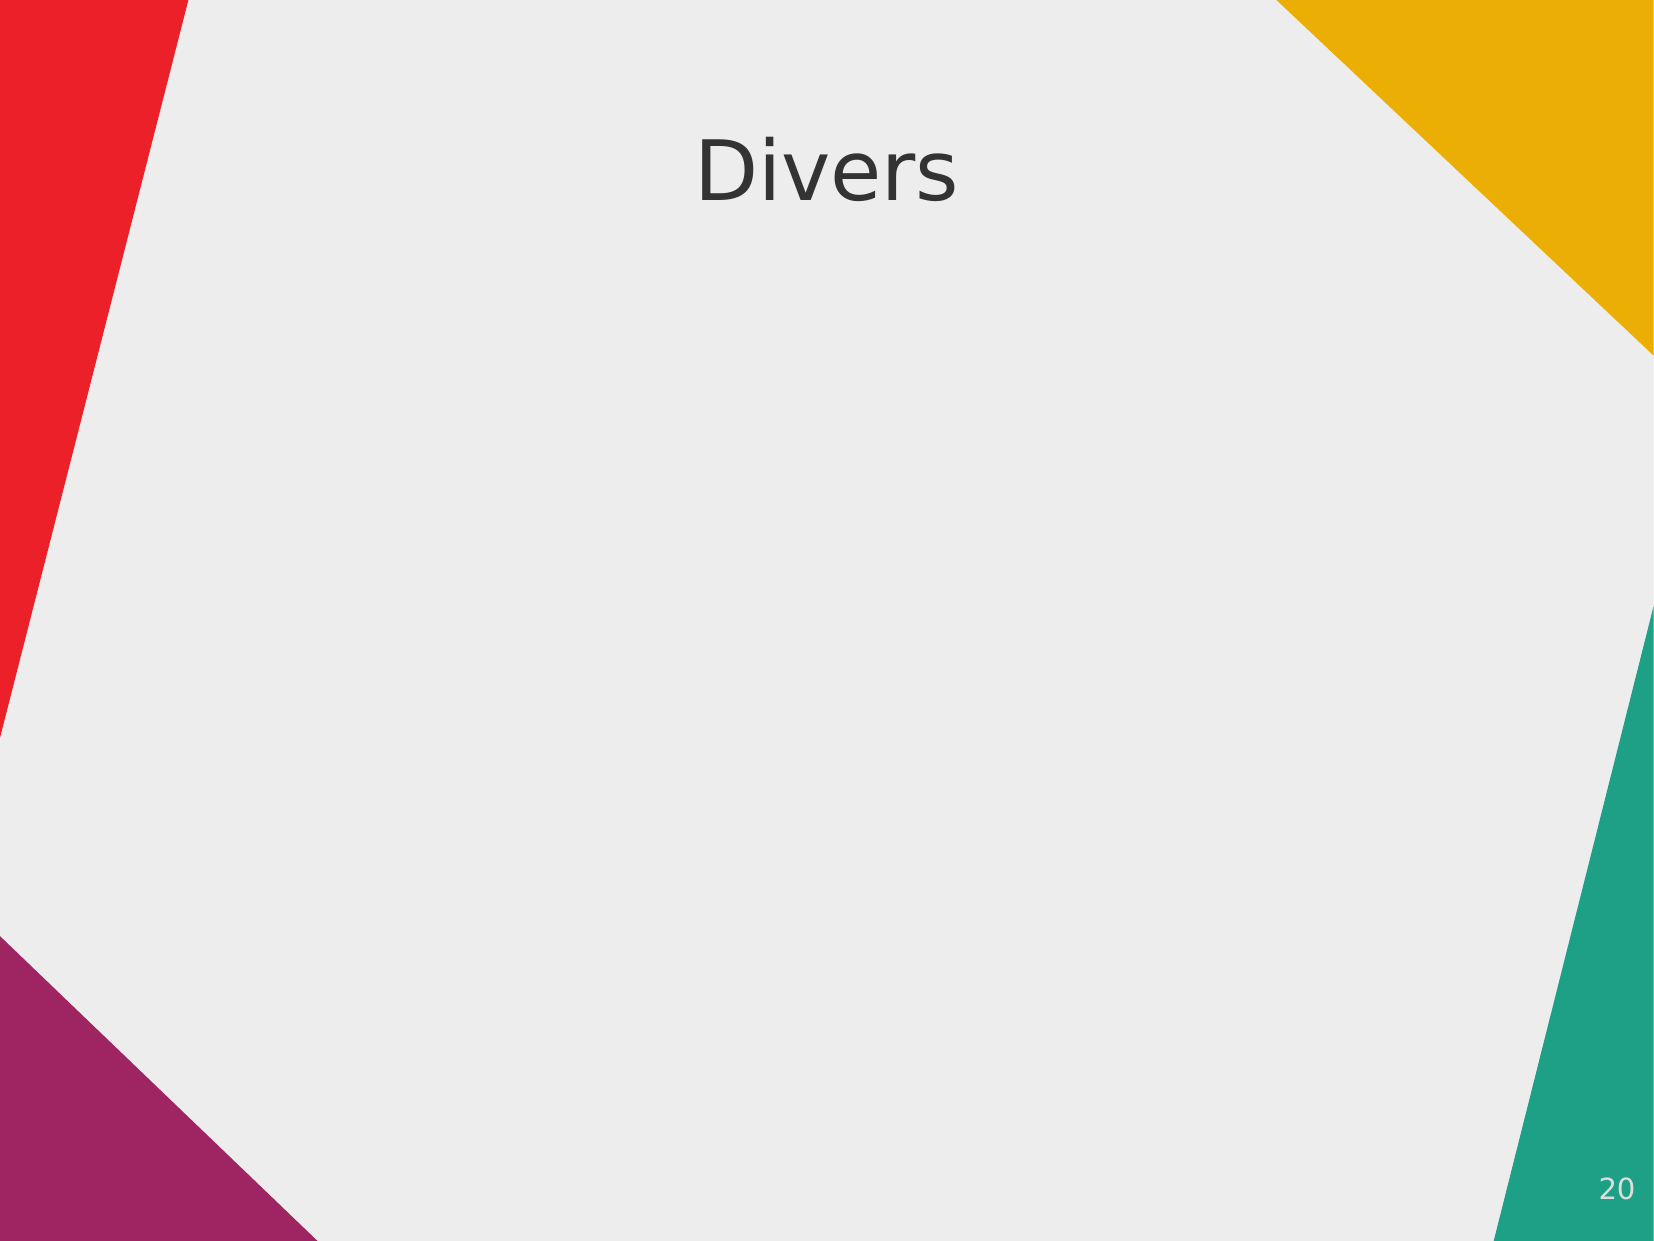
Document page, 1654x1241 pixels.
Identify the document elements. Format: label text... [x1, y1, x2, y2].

title Divers [114, 73, 1539, 271]
